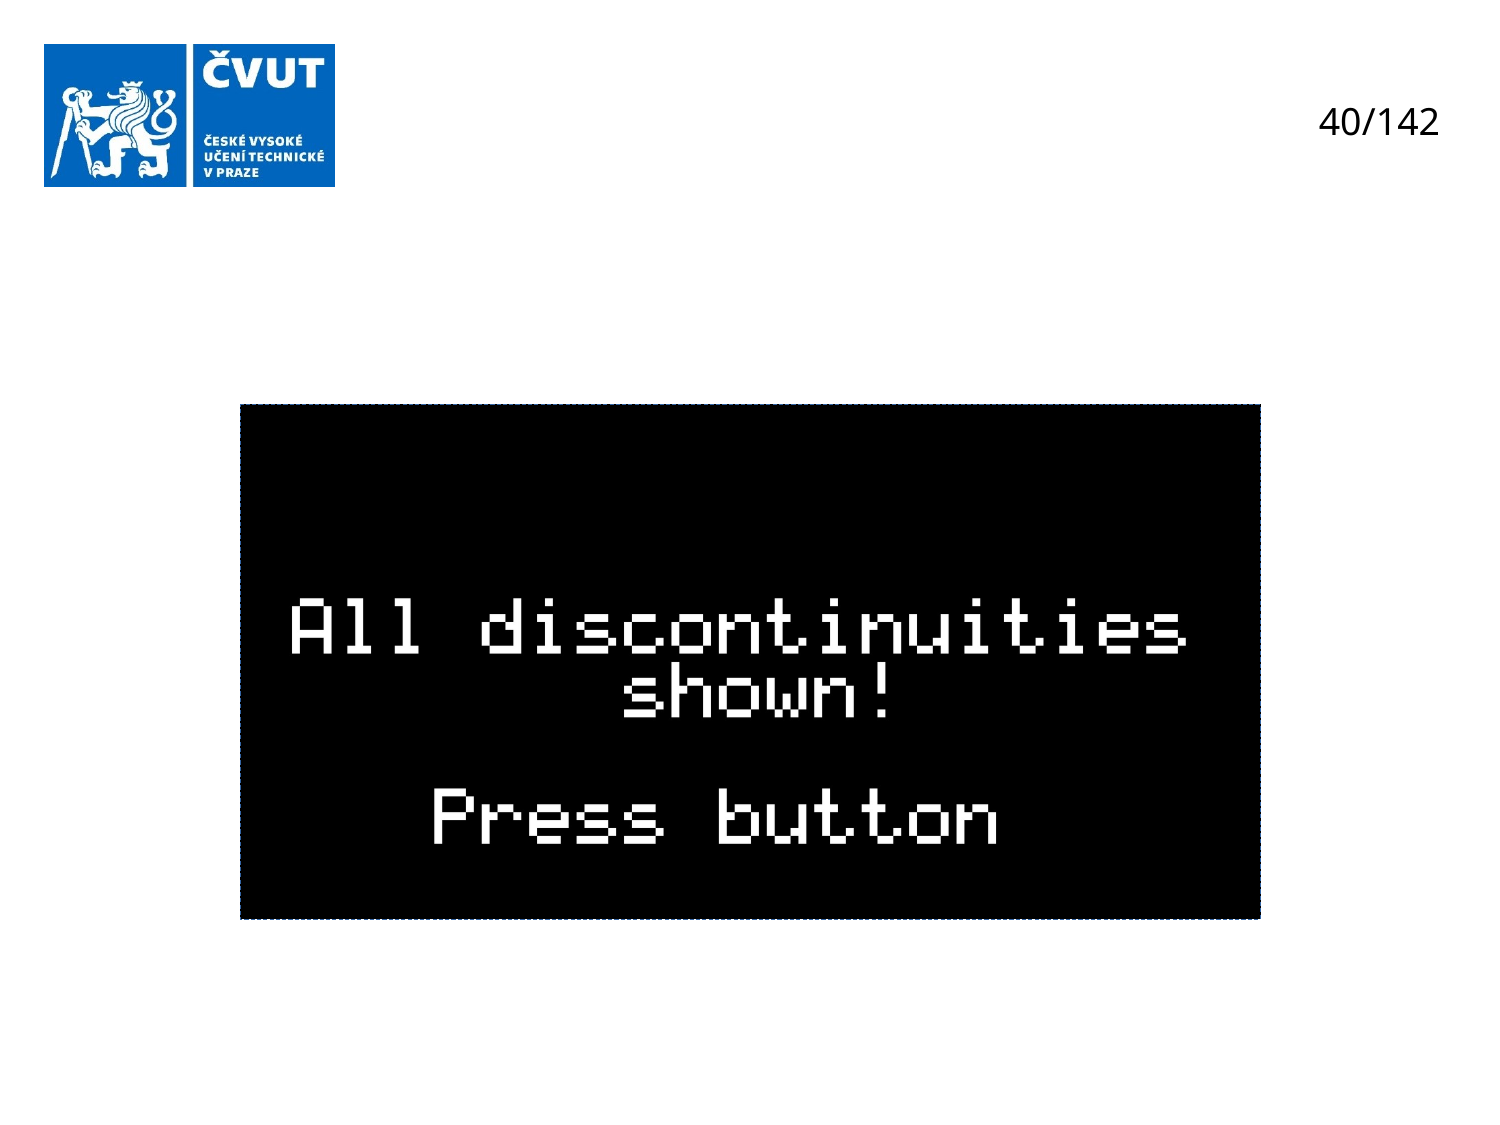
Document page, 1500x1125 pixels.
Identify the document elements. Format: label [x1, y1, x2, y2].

picture [240, 404, 1261, 920]
list [177, 501, 1456, 1081]
picture [44, 44, 335, 187]
